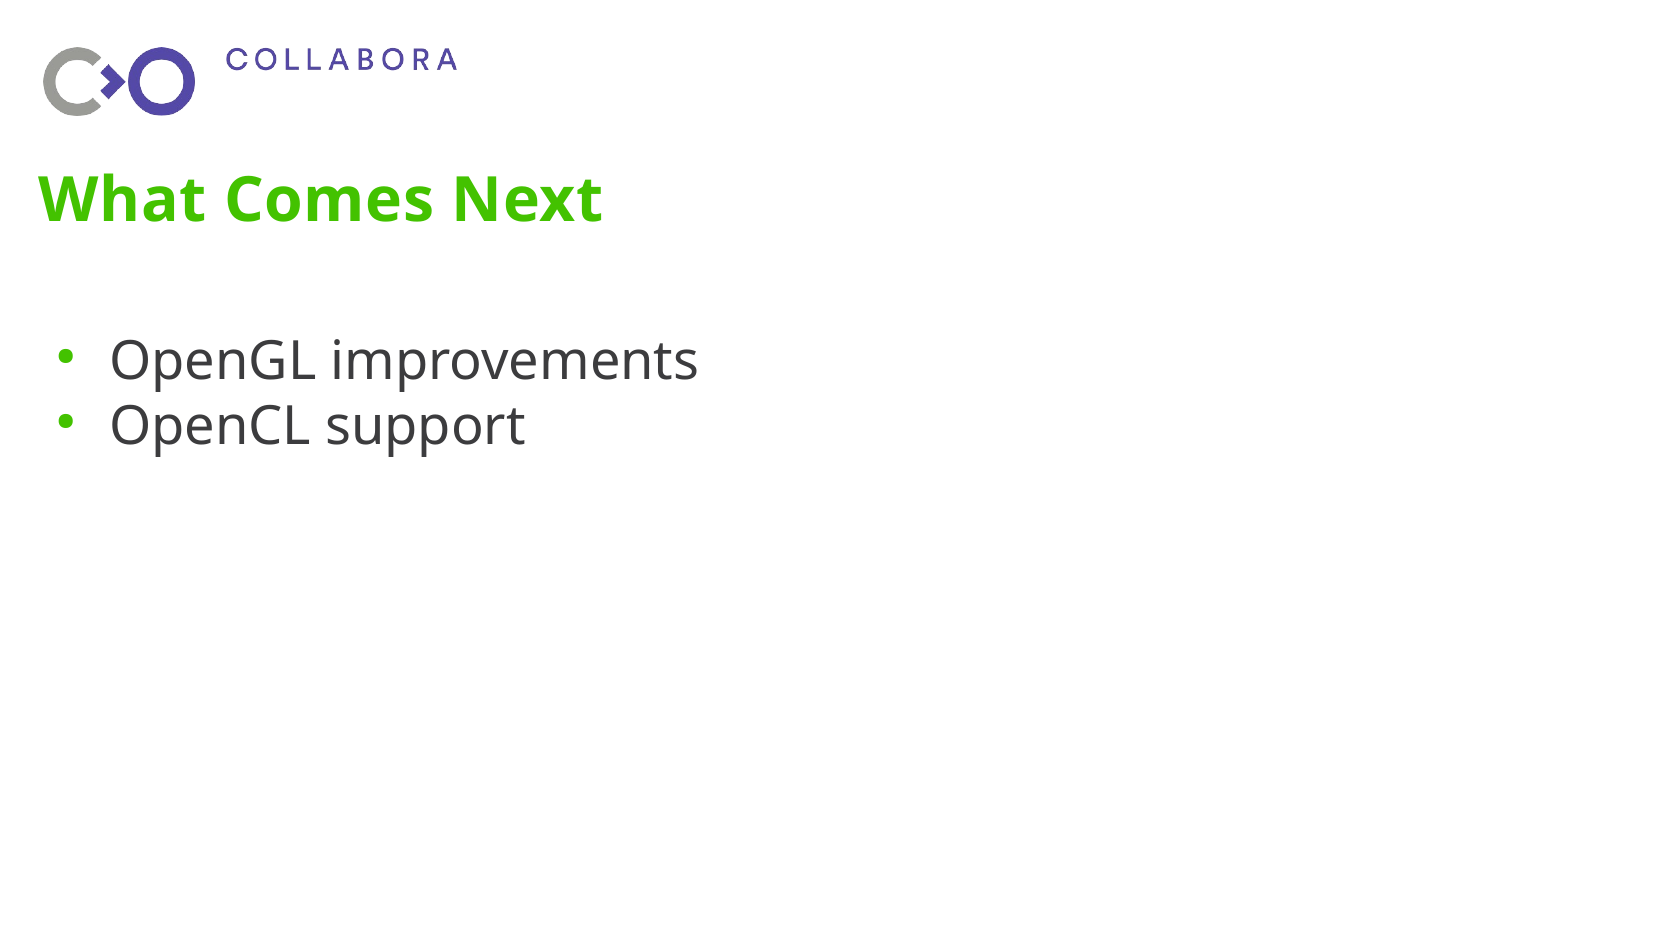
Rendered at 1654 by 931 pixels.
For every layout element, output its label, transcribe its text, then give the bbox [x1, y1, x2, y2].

list OpenGL improvements OpenCL support [38, 325, 1614, 581]
picture [43, 47, 457, 116]
title What Comes Next [38, 159, 1614, 216]
